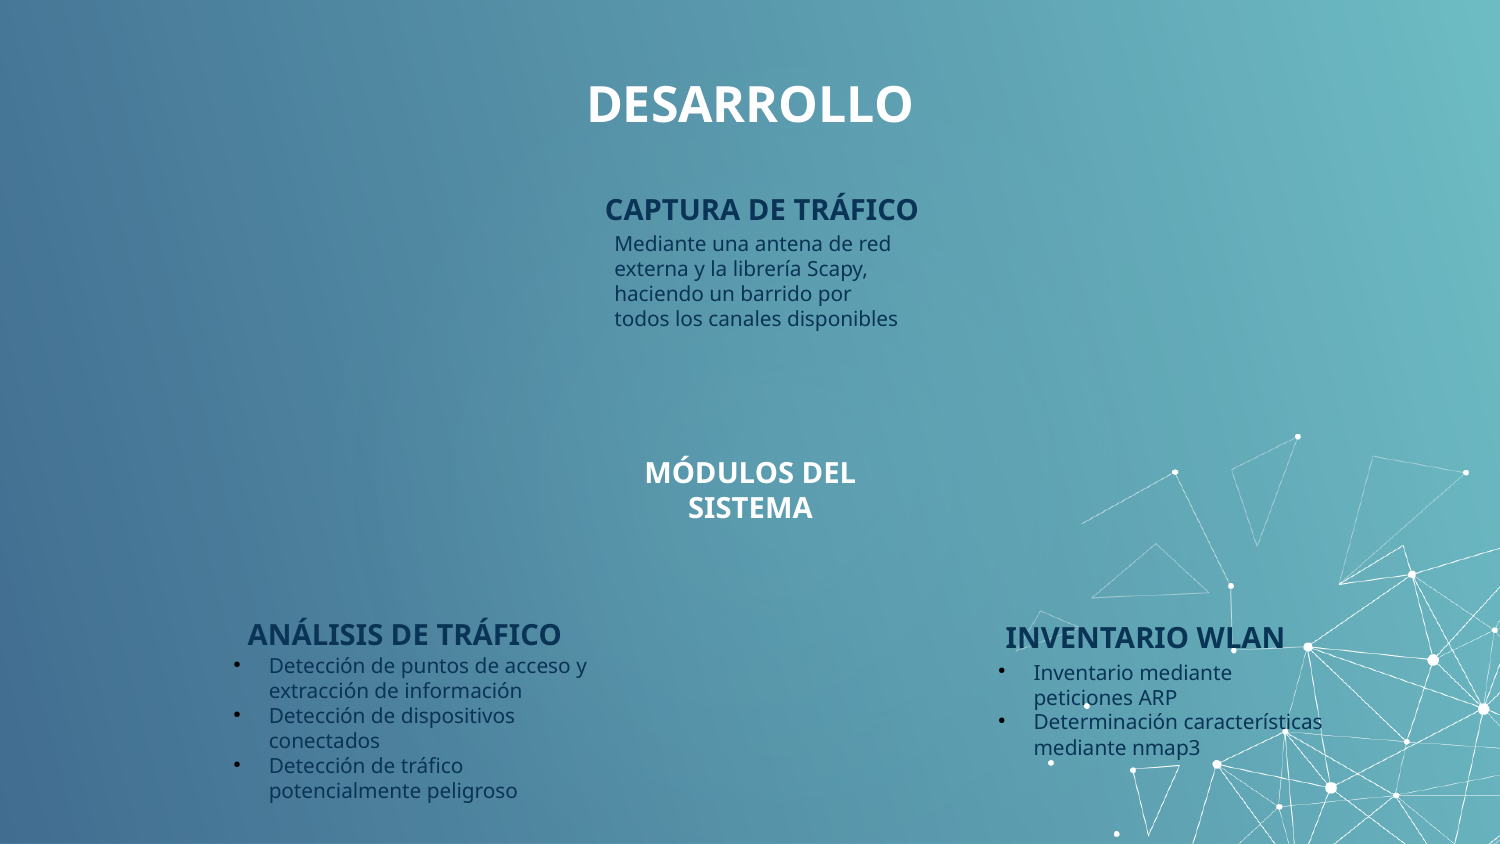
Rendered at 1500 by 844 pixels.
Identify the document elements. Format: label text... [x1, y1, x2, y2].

text_box CAPTURA DE TRÁFICO [540, 176, 983, 242]
text_box INVENTARIO WLAN [924, 605, 1367, 670]
text_box ANÁLISIS DE TRÁFICO [183, 602, 626, 667]
text_box Inventario mediante peticiones ARP Determinación características mediante nmap3 [983, 644, 1345, 746]
text_box MÓDULOS DEL SISTEMA [582, 374, 919, 540]
picture [0, 0, 1500, 844]
text_box Detección de puntos de acceso y extracción de información Detección de dispositivos conectados Detección de tráfico potencialmente peligroso [218, 637, 627, 740]
title DESARROLLO [322, 57, 1178, 214]
text_box Mediante una antena de red externa y la librería Scapy, haciendo un barrido por todos los canales disponibles [599, 215, 921, 318]
